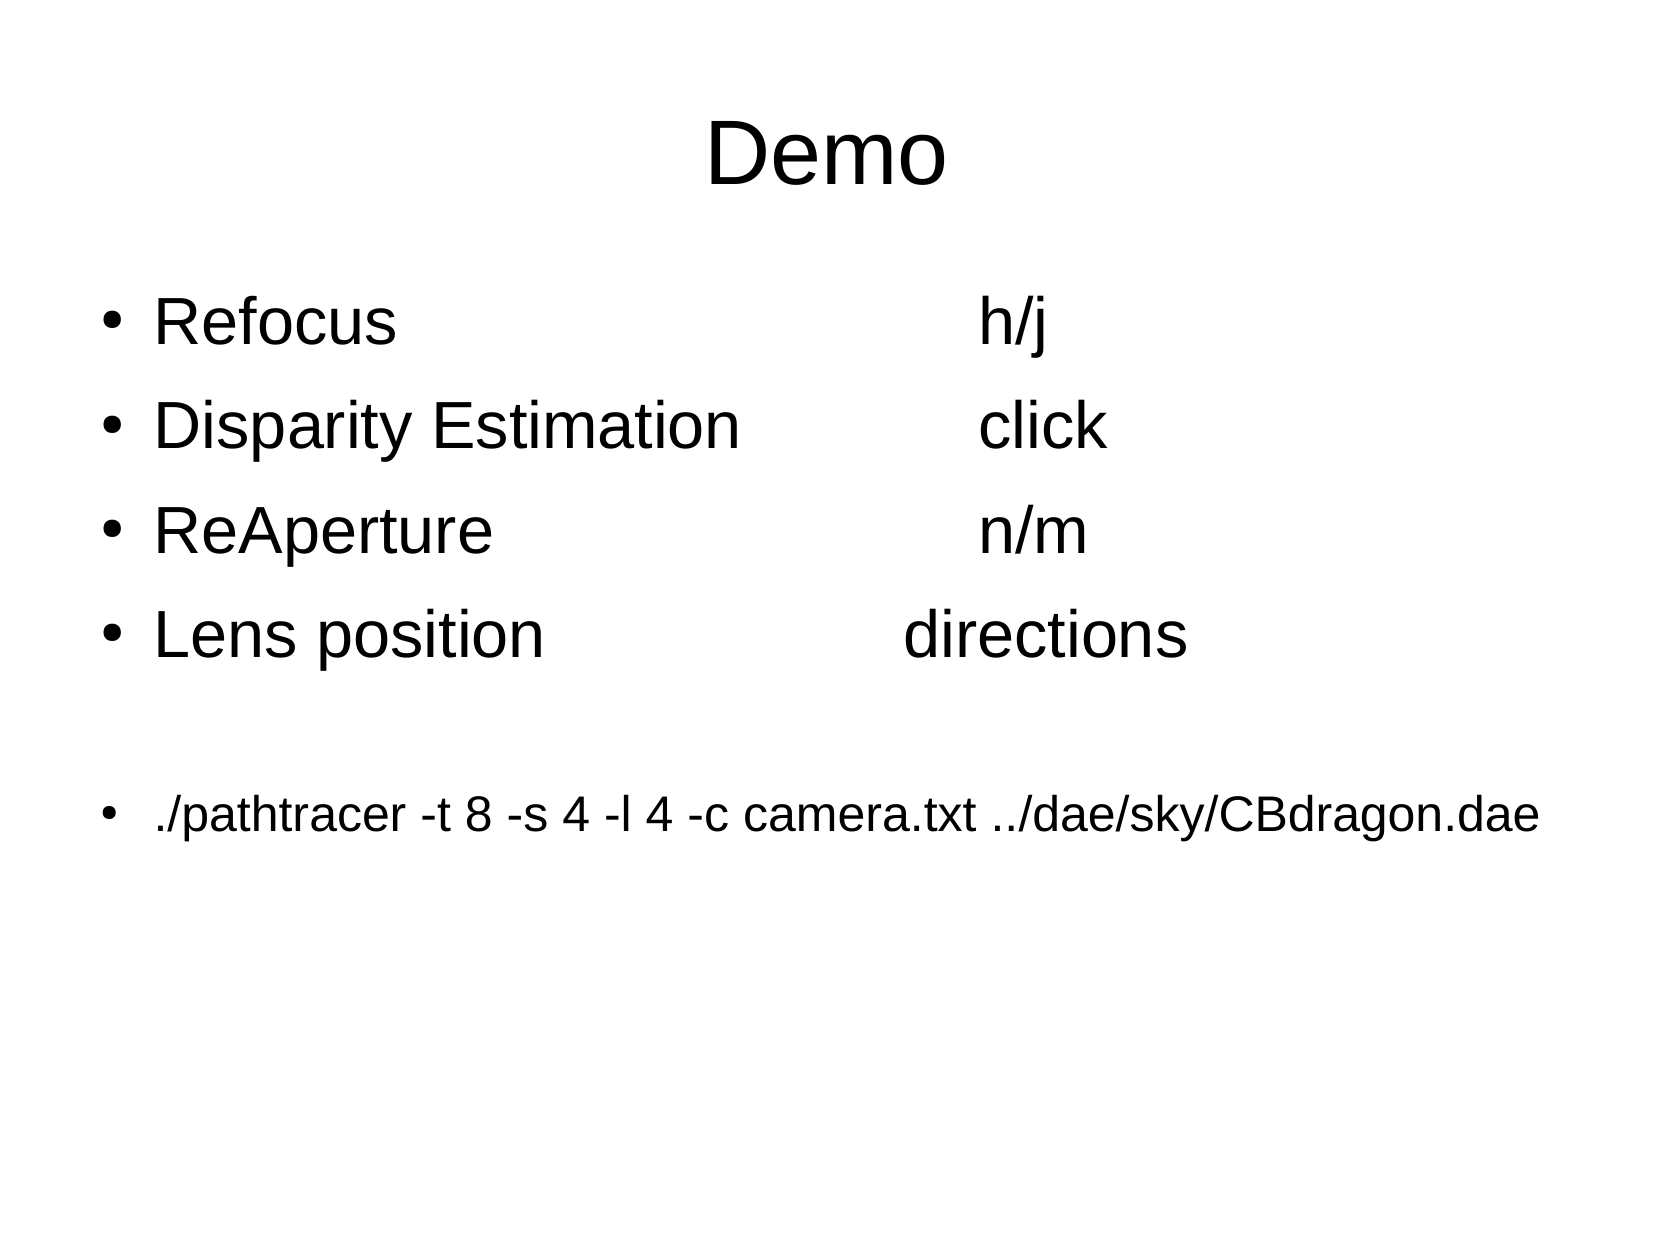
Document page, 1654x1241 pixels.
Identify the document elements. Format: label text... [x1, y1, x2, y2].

list Refocus h/j Disparity Estimation click ReAperture n/m Lens position directions ./pathtracer -t 8 -s 4 -l 4 -c camera.txt ../dae/sky/CBdragon.dae [82, 284, 1571, 1004]
title Demo [82, 49, 1571, 257]
